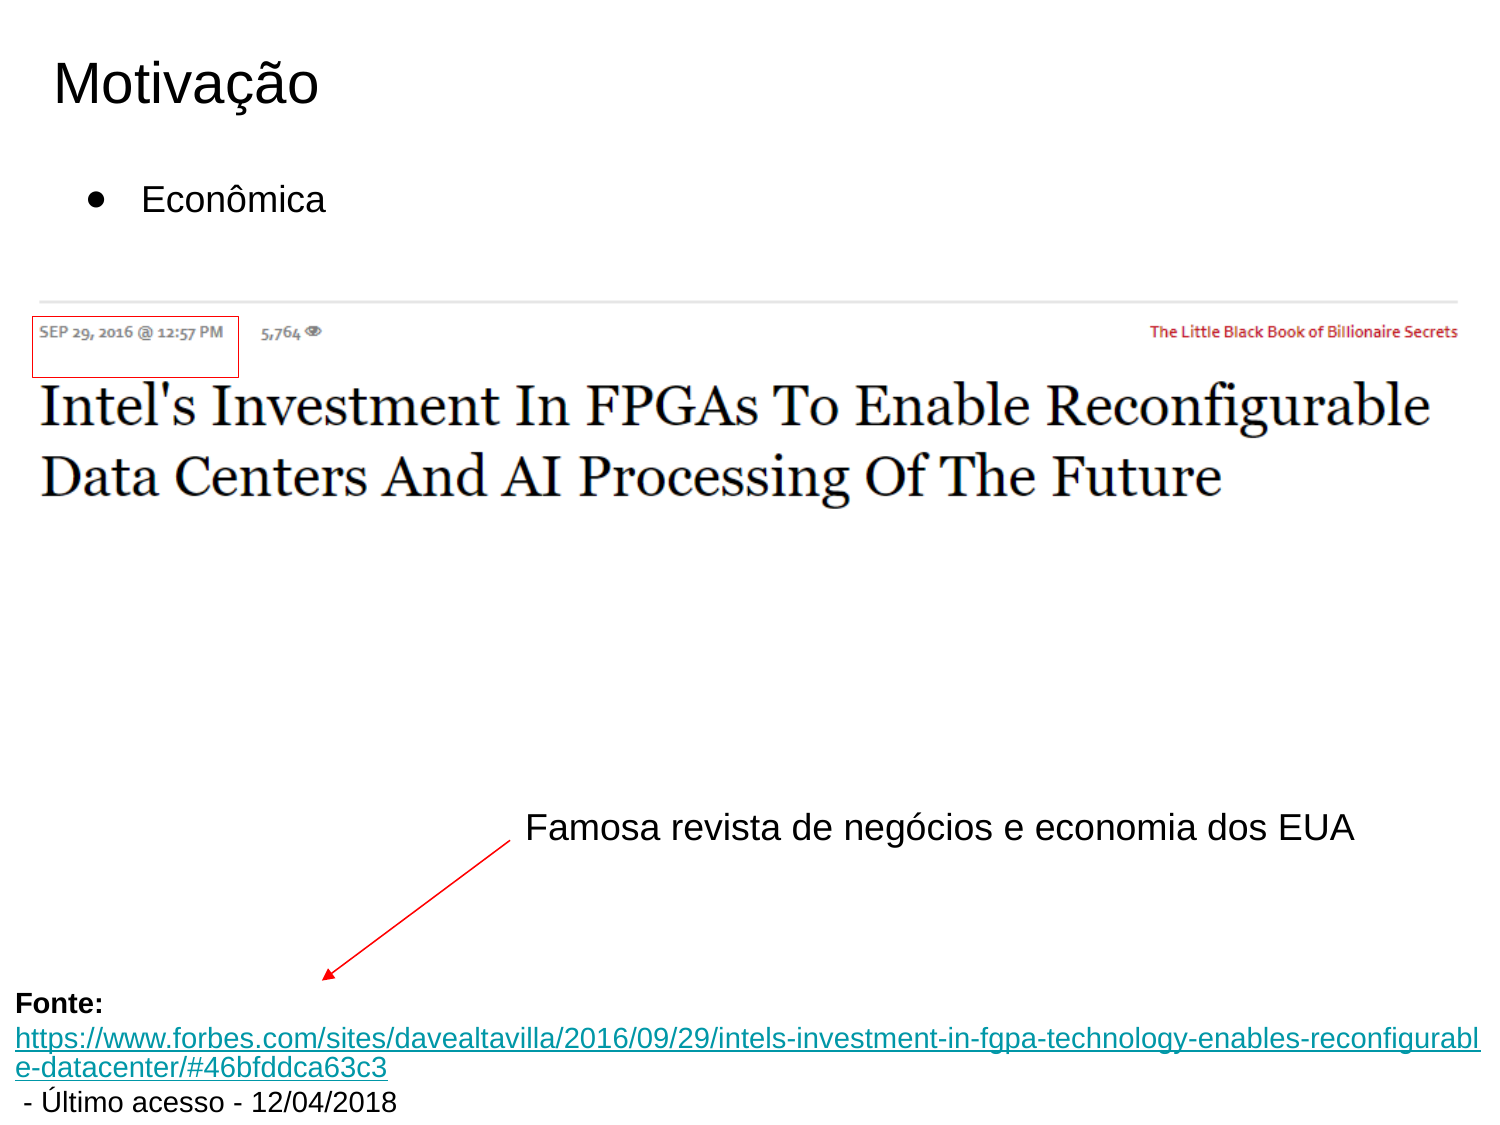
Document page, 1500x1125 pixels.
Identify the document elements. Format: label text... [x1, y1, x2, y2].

title Motivação [38, 30, 1471, 156]
list Fonte:https://www.forbes.com/sites/davealtavilla/2016/09/29/intels-investment-in-fgpa-technology-enables-reconfigurable-datacenter/#46bfddca63c3 - Último acesso - 12/04/2018 [0, 969, 1500, 1125]
list Econômica [51, 160, 1449, 273]
text_box Famosa revista de negócios e economia dos EUA [510, 788, 1374, 877]
picture [24, 288, 1475, 516]
